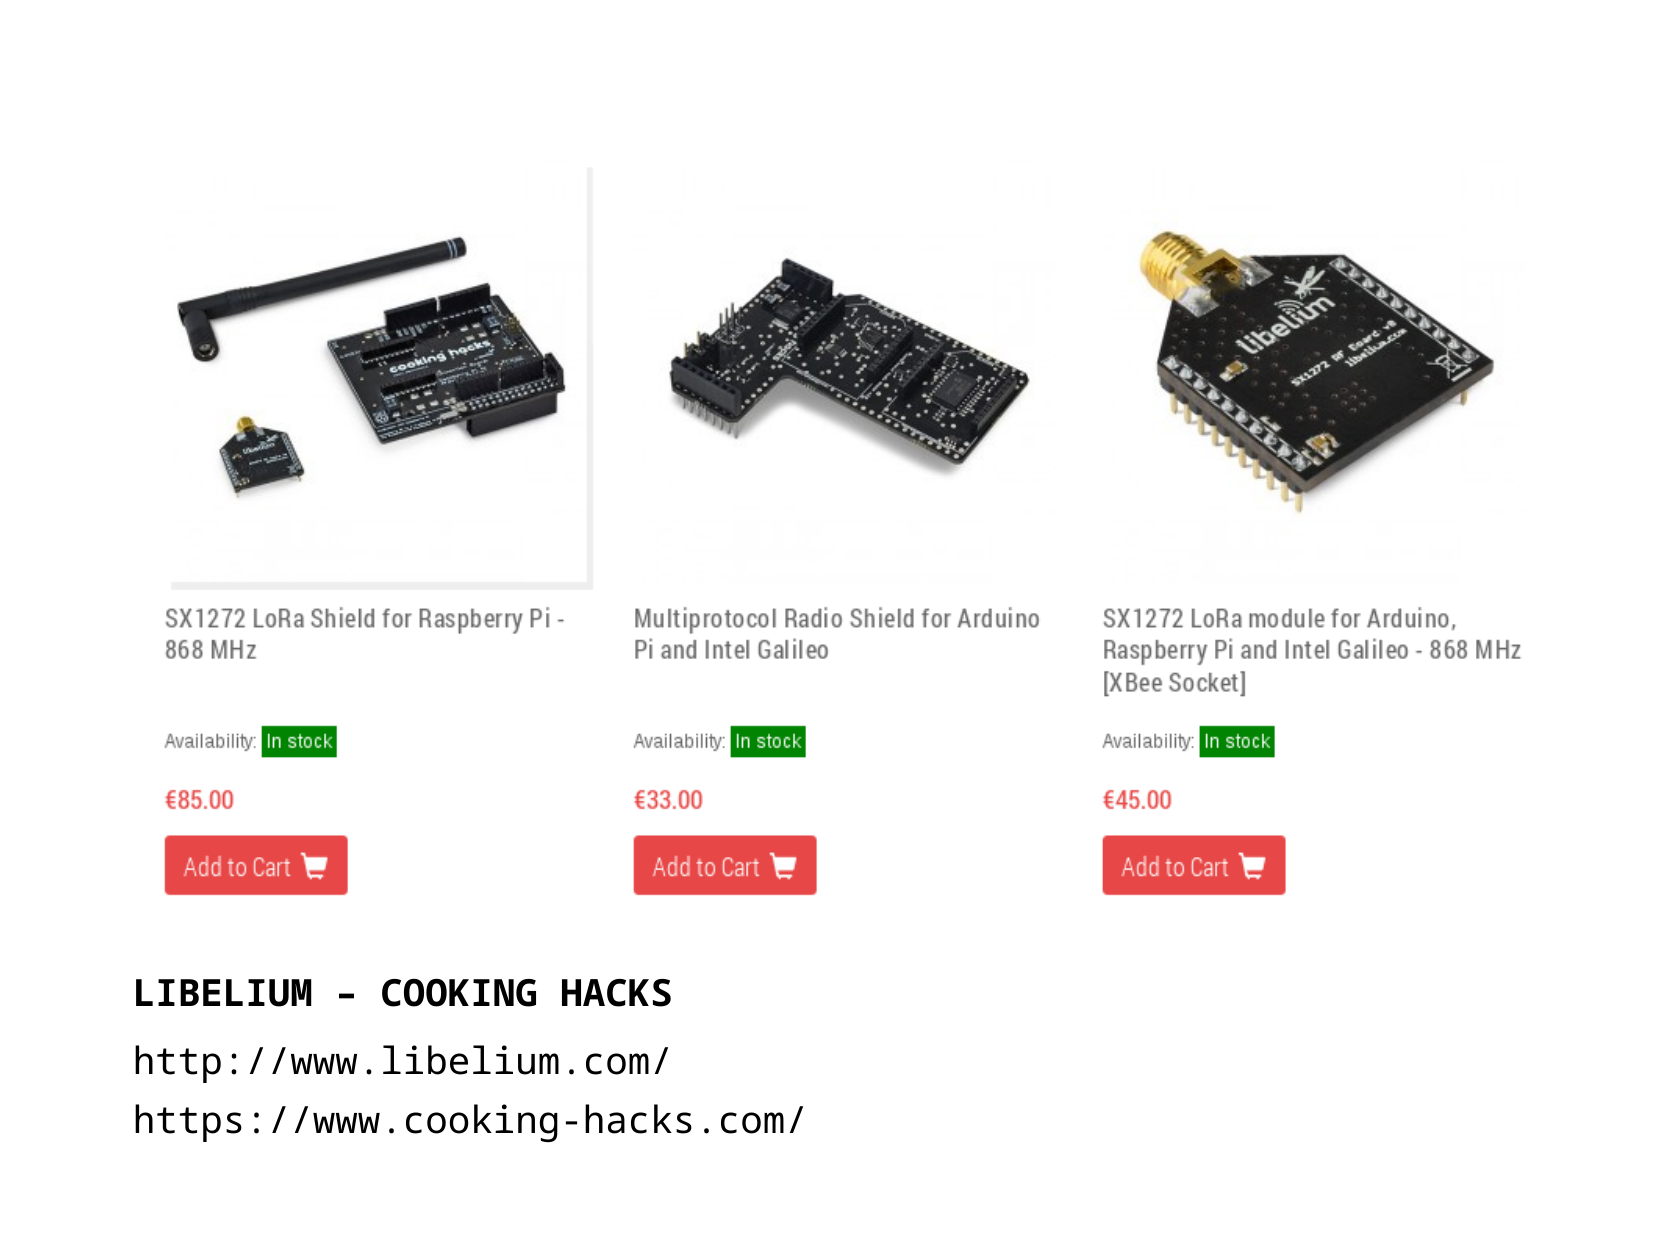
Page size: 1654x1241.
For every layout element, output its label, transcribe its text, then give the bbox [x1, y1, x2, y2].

text_box LIBELIUM – COOKING HACKS [118, 958, 1300, 1019]
text_box http://www.libelium.com/ [118, 1027, 1276, 1088]
picture [137, 113, 1536, 939]
text_box https://www.cooking-hacks.com/ [118, 1088, 1276, 1147]
